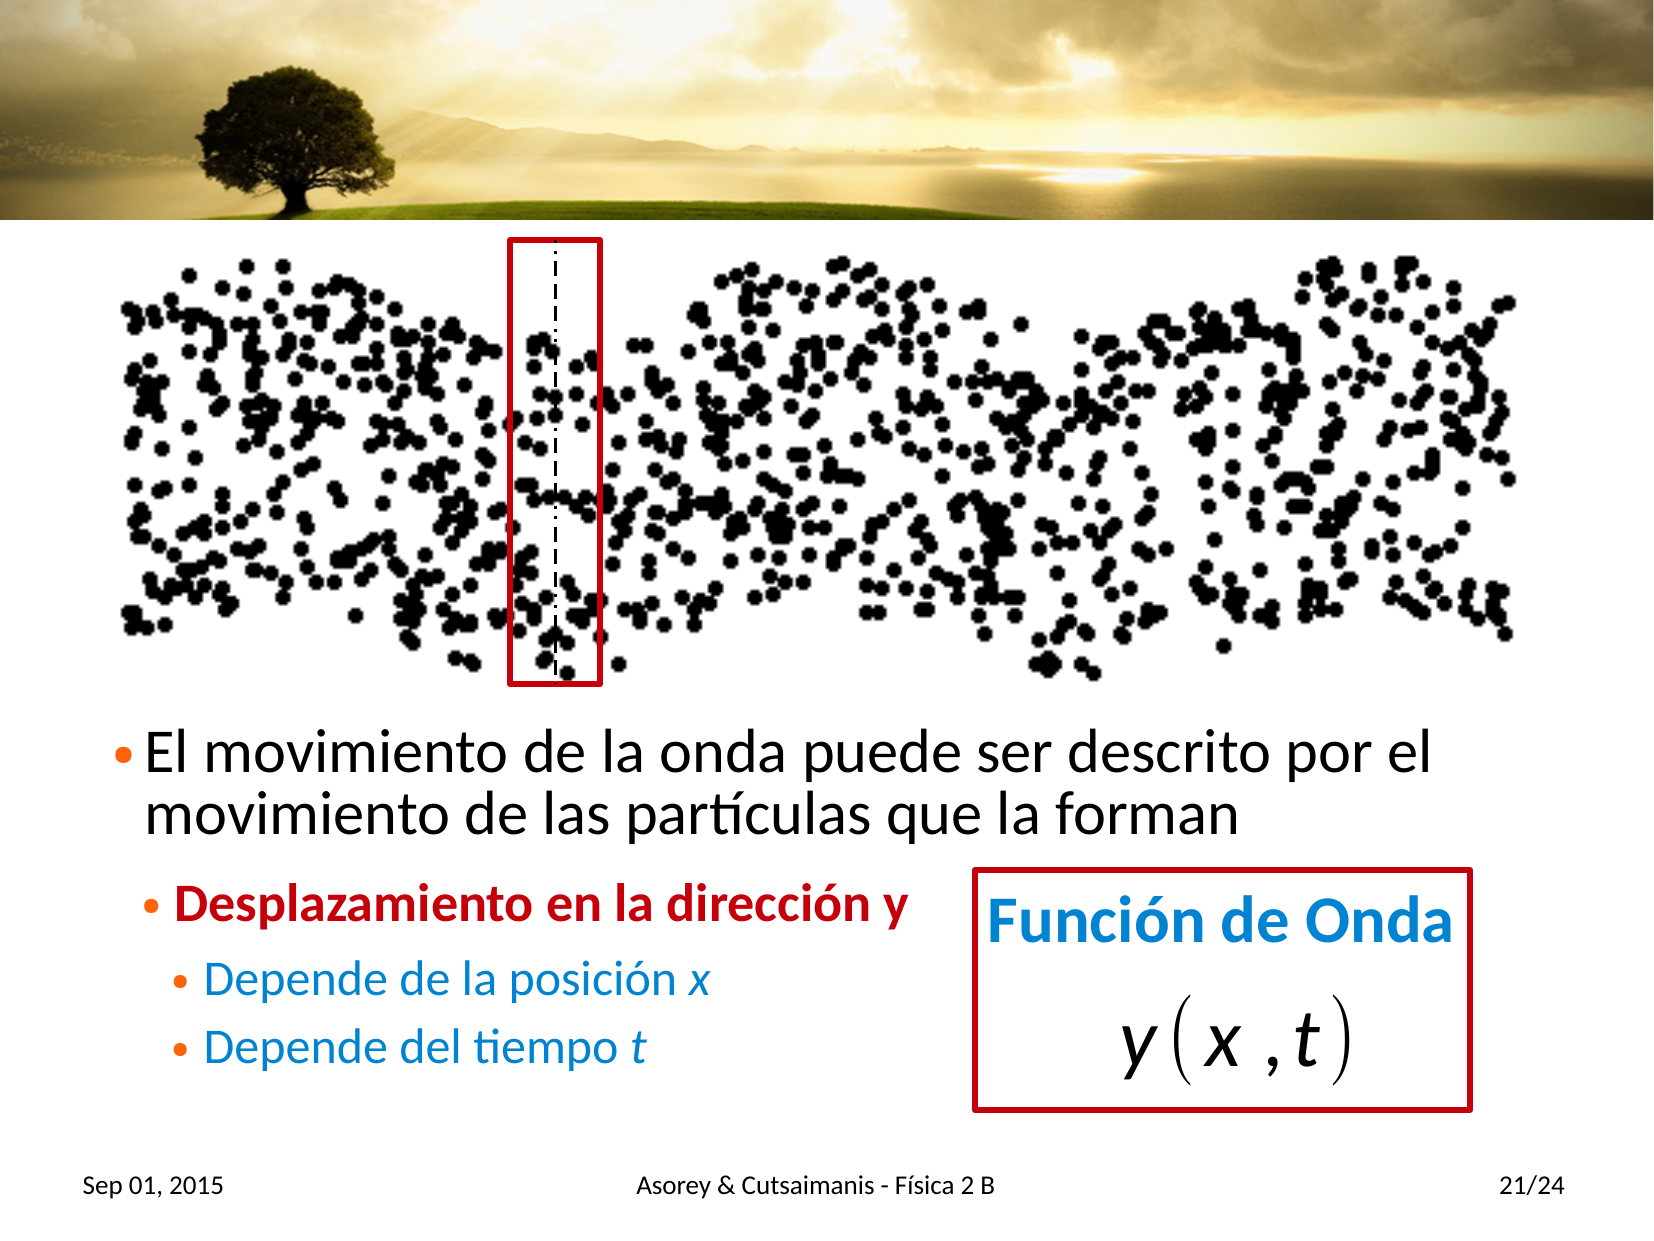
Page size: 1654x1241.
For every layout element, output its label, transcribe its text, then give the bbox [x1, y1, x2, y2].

chart [1110, 990, 1363, 1090]
list El movimiento de la onda puede ser descrito por el movimiento de las partículas que la forman Desplazamiento en la dirección y Depende de la posición x Depende del tiempo t [82, 725, 1571, 1155]
picture [513, 254, 597, 681]
text_box Función de Onda [978, 885, 1467, 967]
picture [603, 254, 1559, 685]
picture [0, 0, 1654, 220]
picture [95, 254, 507, 685]
